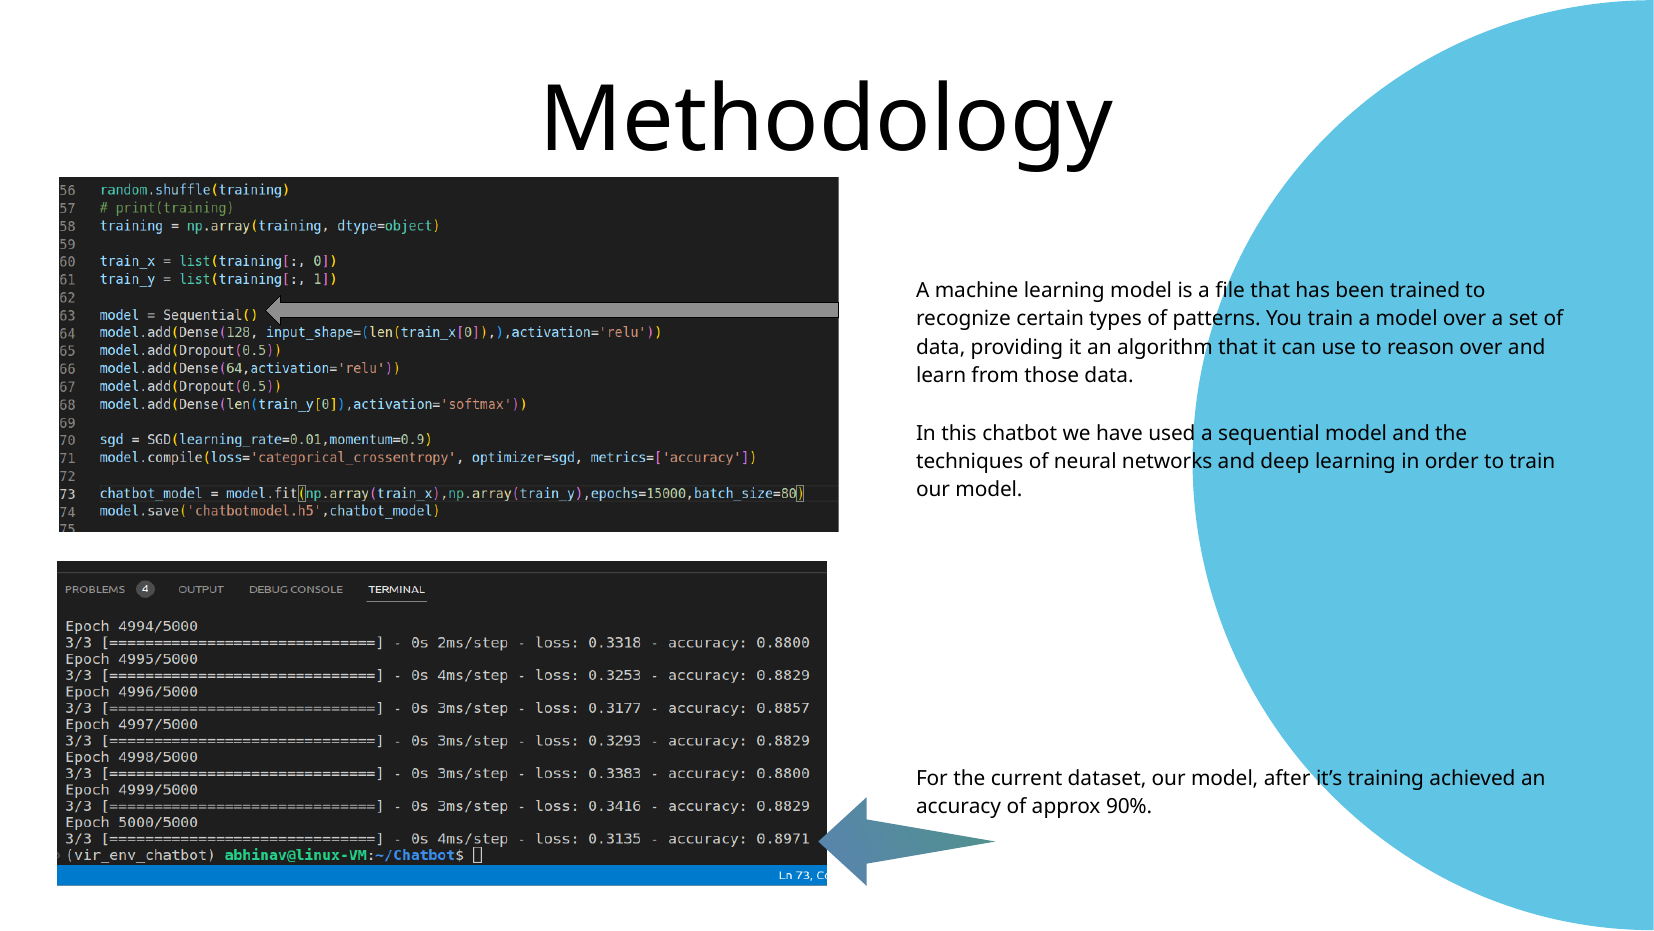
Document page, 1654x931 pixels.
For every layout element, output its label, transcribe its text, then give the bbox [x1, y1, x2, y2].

text_box [265, 295, 839, 325]
title Methodology [82, 37, 1571, 193]
picture [57, 561, 827, 886]
text_box [818, 797, 996, 886]
picture [59, 177, 839, 532]
list A machine learning model is a file that has been trained to recognize certain types of patterns. You train a model over a set of data, providing it an algorithm that it can use to reason over and learn from those data. In this chatbot we have used a sequential model and the techniques of neural networks and deep learning in order to train our model. For the current dataset, our model, after it’s training achieved an accuracy of approx 90%. [845, 217, 1572, 857]
